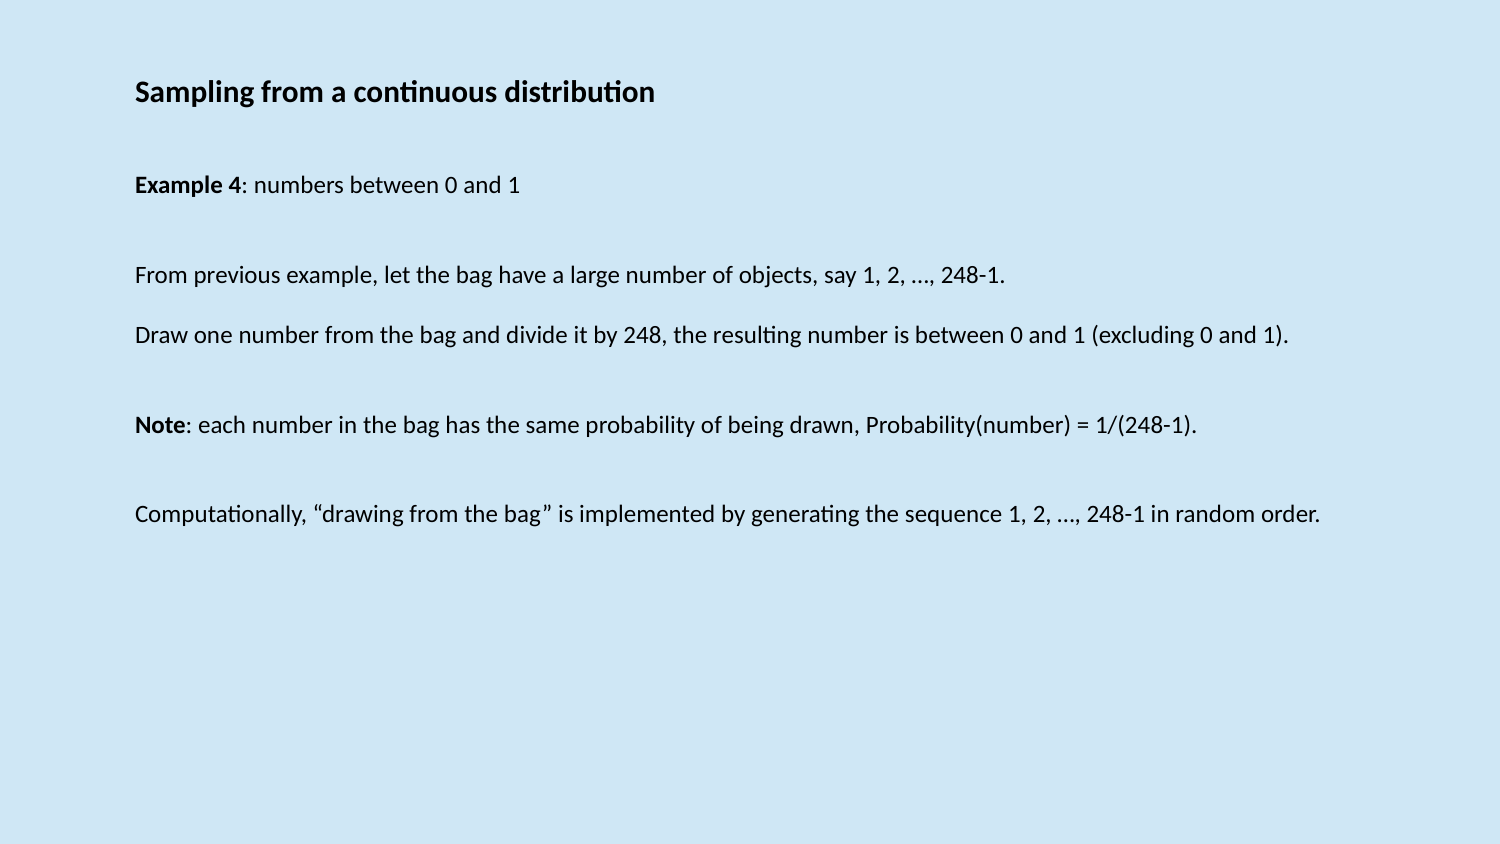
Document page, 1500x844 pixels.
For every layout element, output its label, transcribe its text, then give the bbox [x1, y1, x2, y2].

text_box Sampling from a continuous distribution Example 4: numbers between 0 and 1 From previous example, let the bag have a large number of objects, say 1, 2, …, 248-1. Draw one number from the bag and divide it by 248, the resulting number is between 0 and 1 (excluding 0 and 1). Note: each number in the bag has the same probability of being drawn, Probability(number) = 1/(248-1). Computationally, “drawing from the bag” is implemented by generating the sequence 1, 2, …, 248-1 in random order. [120, 63, 1364, 536]
